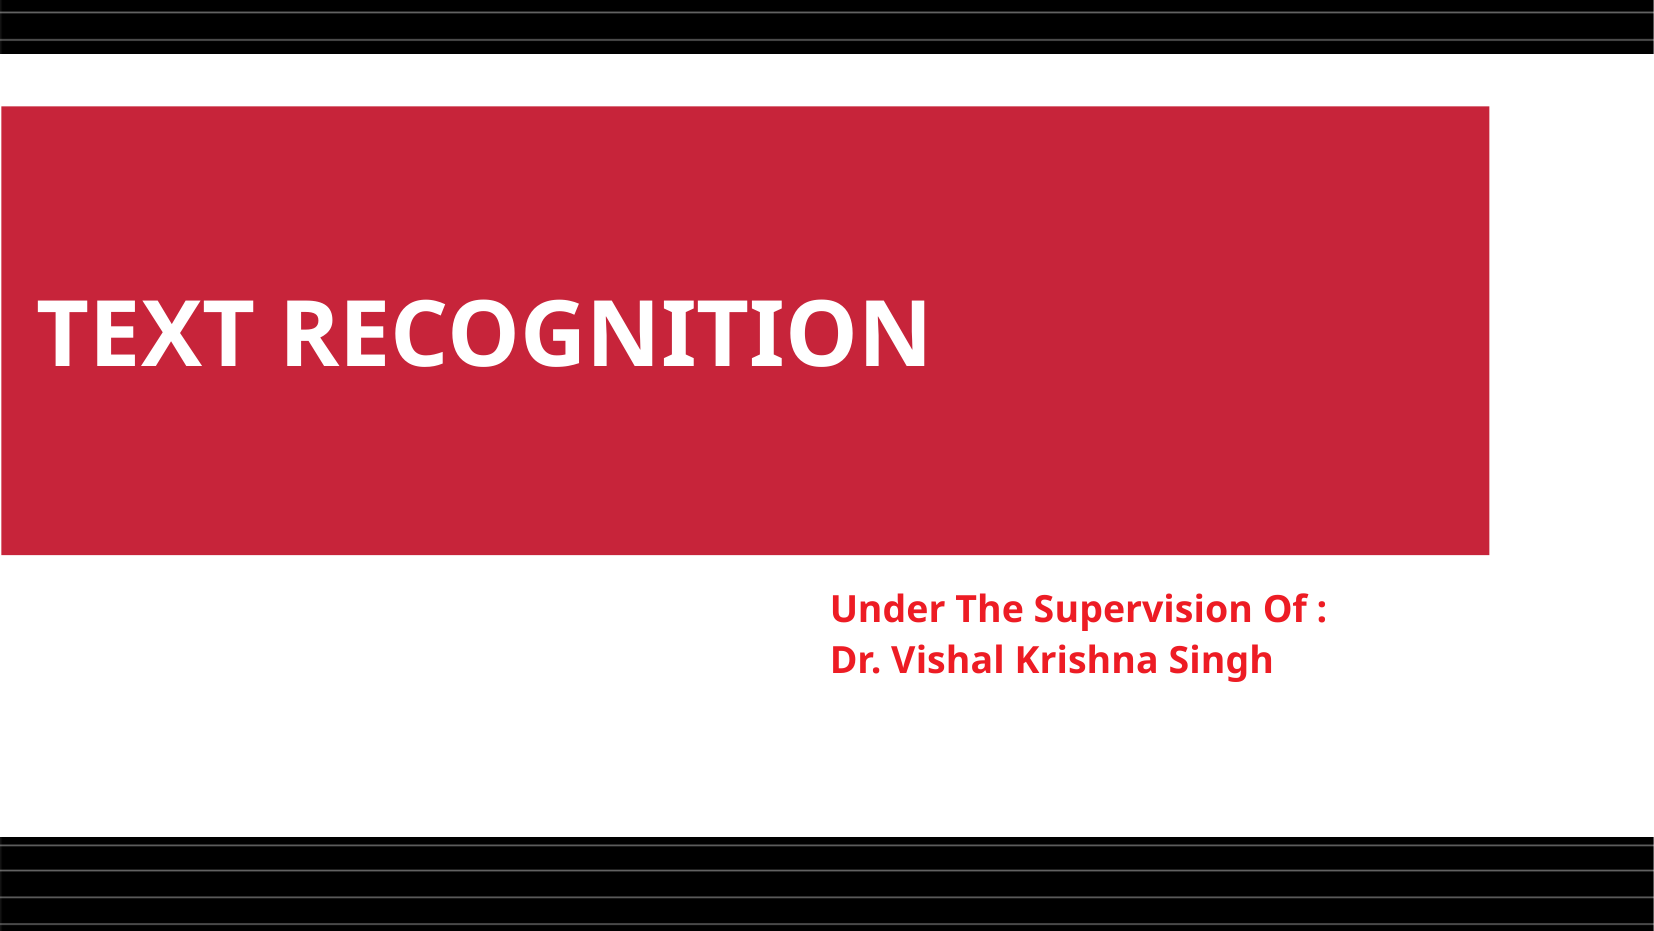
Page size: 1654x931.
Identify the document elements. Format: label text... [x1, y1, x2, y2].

picture [0, 837, 1654, 931]
text_box Under The Supervision Of : Dr. Vishal Krishna Singh [814, 575, 1501, 740]
title TEXT RECOGNITION [1, 106, 1490, 556]
picture [0, 0, 1654, 54]
